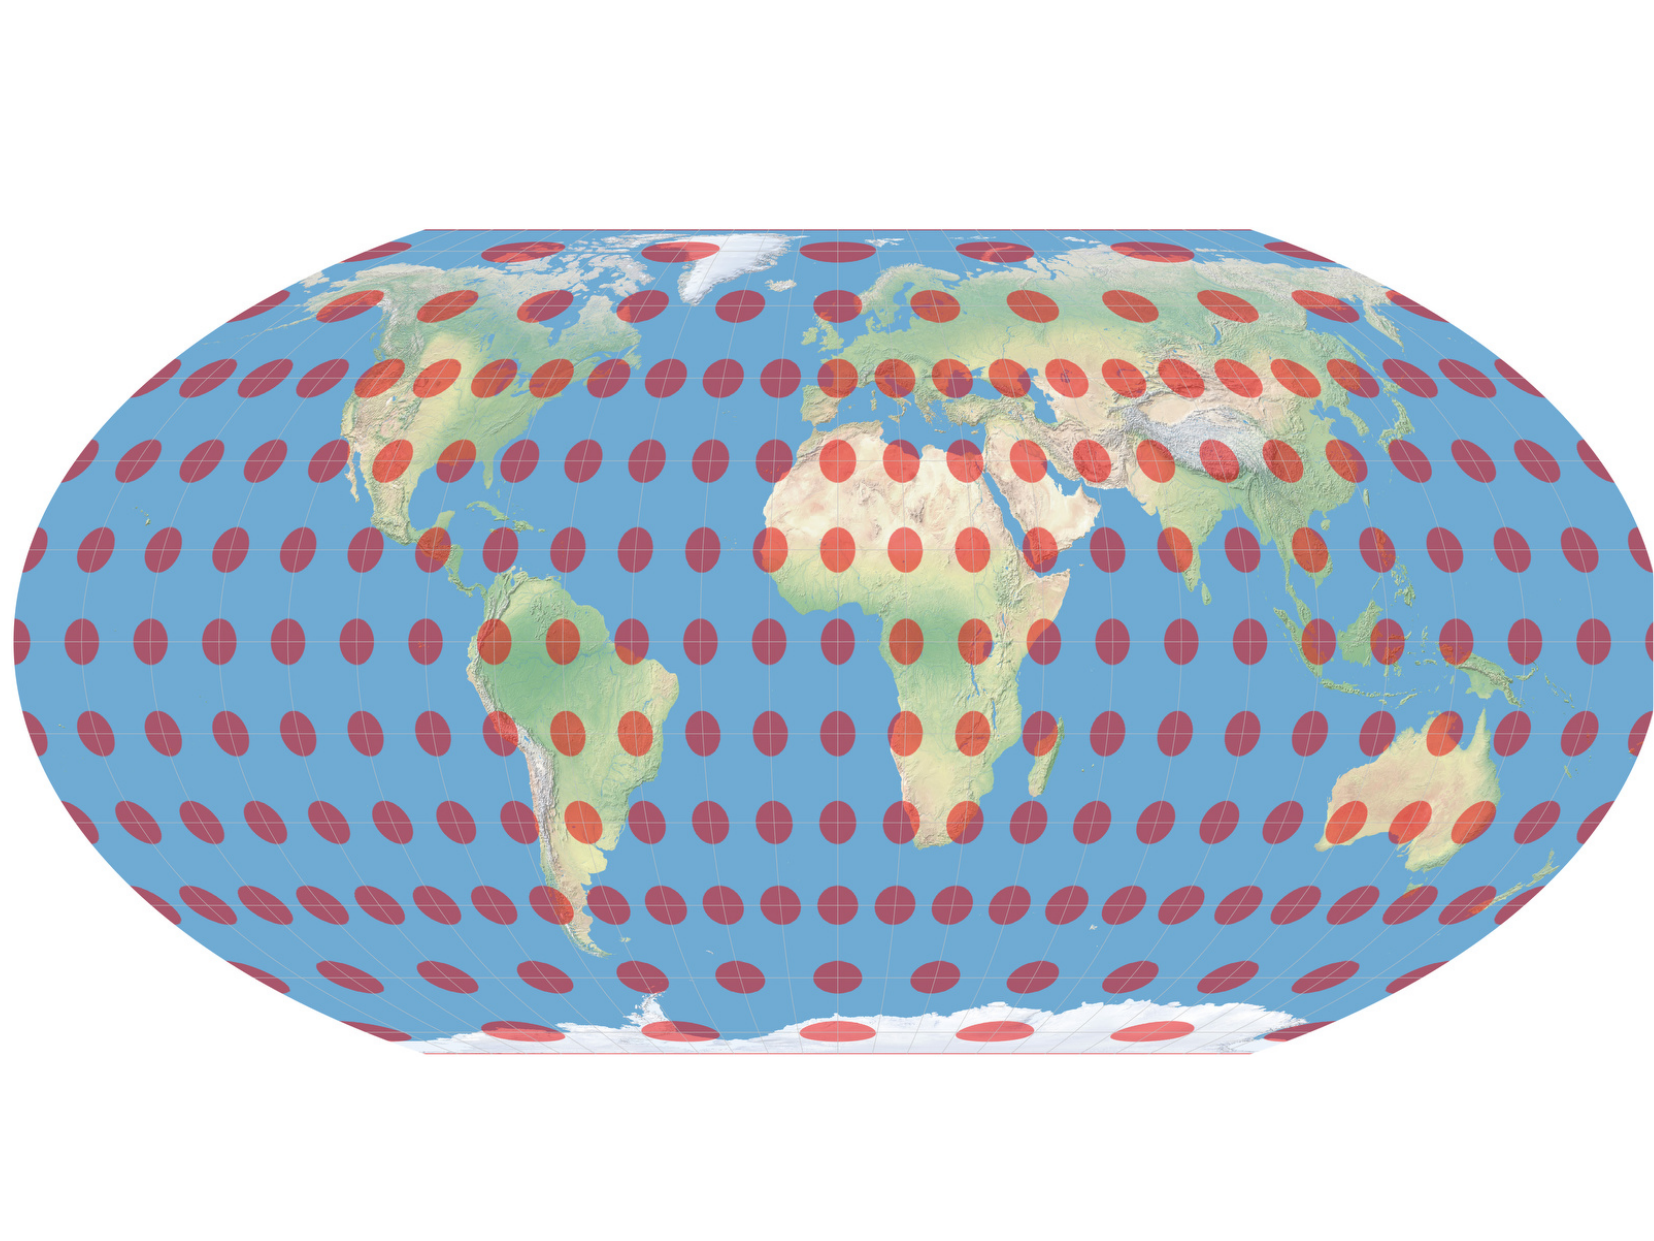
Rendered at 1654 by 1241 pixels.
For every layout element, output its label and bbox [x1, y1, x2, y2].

picture [11, 227, 1654, 1057]
